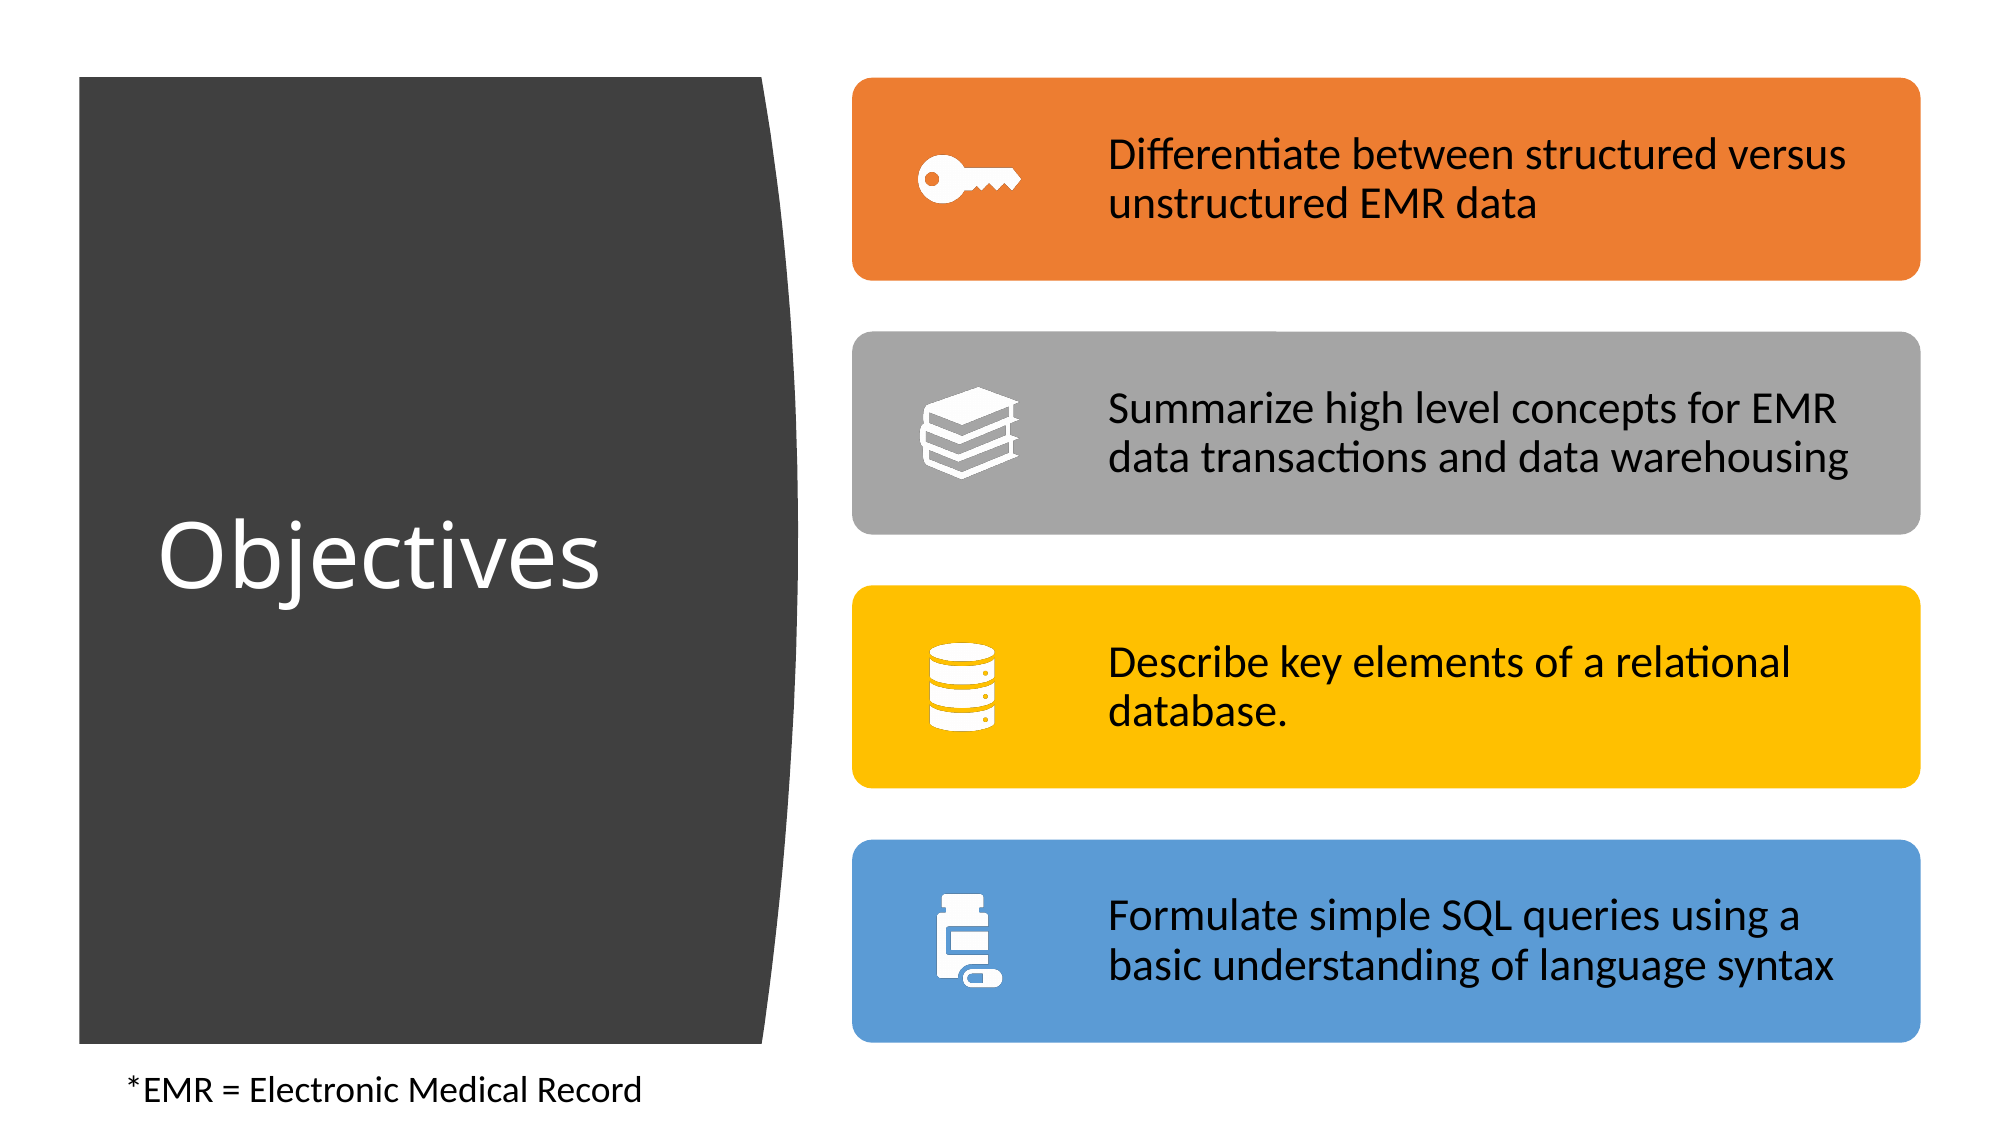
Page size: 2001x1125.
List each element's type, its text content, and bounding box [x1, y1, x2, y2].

text_box Describe key elements of a relational database. [1086, 585, 1921, 789]
title Objectives [141, 166, 702, 953]
text_box [852, 585, 1086, 789]
text_box Summarize high level concepts for EMR data transactions and data warehousing [1086, 331, 1921, 535]
text_box [852, 331, 1086, 535]
text_box [852, 77, 1086, 281]
text_box Formulate simple SQL queries using a basic understanding of language syntax [1086, 839, 1921, 1043]
text_box [79, 77, 799, 1044]
text_box [852, 839, 1086, 1043]
text_box Differentiate between structured versus unstructured EMR data [1086, 77, 1921, 281]
text_box *EMR = Electronic Medical Record [109, 1057, 775, 1118]
